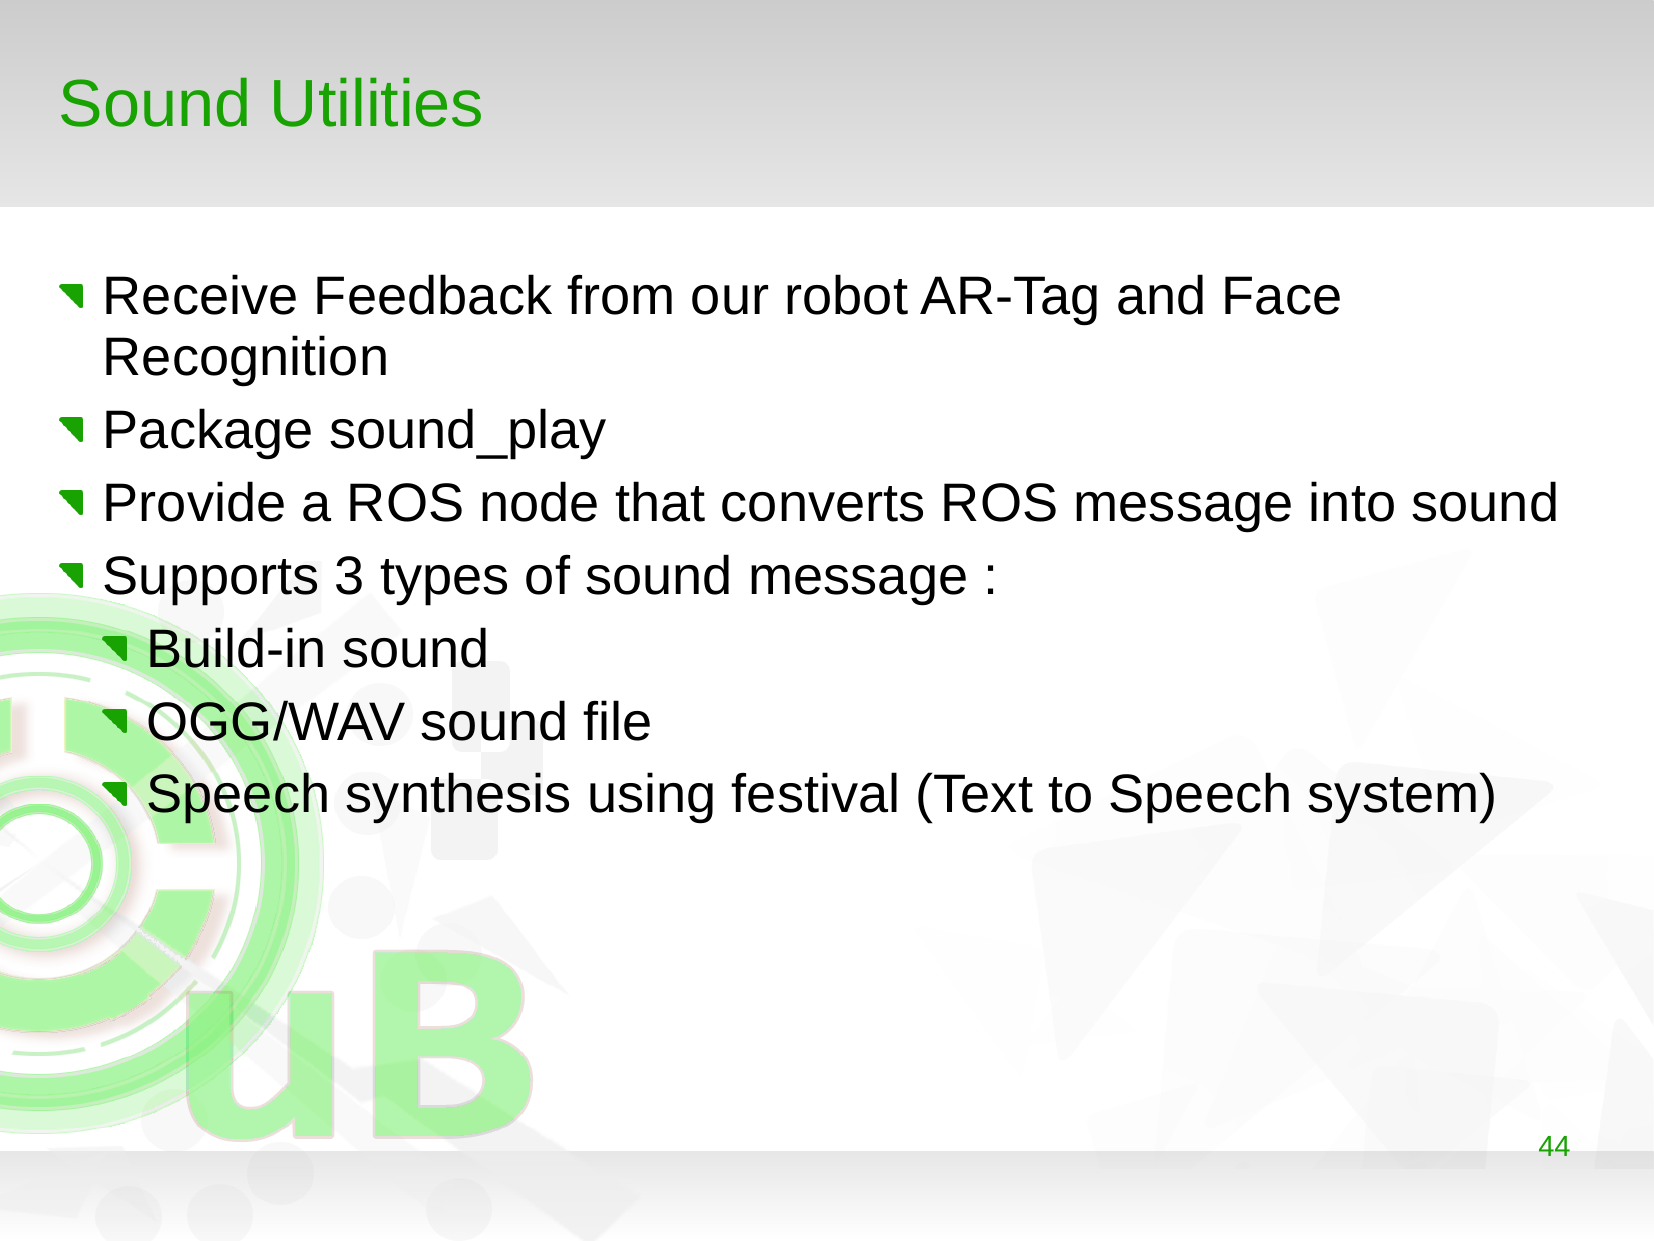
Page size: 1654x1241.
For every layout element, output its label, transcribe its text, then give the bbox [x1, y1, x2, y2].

title Sound Utilities [59, 29, 1595, 178]
list Receive Feedback from our robot AR-Tag and Face Recognition Package sound_play Provide a ROS node that converts ROS message into sound Supports 3 types of sound message : Build-in sound OGG/WAV sound file Speech synthesis using festival (Text to Speech system) [59, 265, 1595, 986]
picture [915, 548, 1654, 1169]
